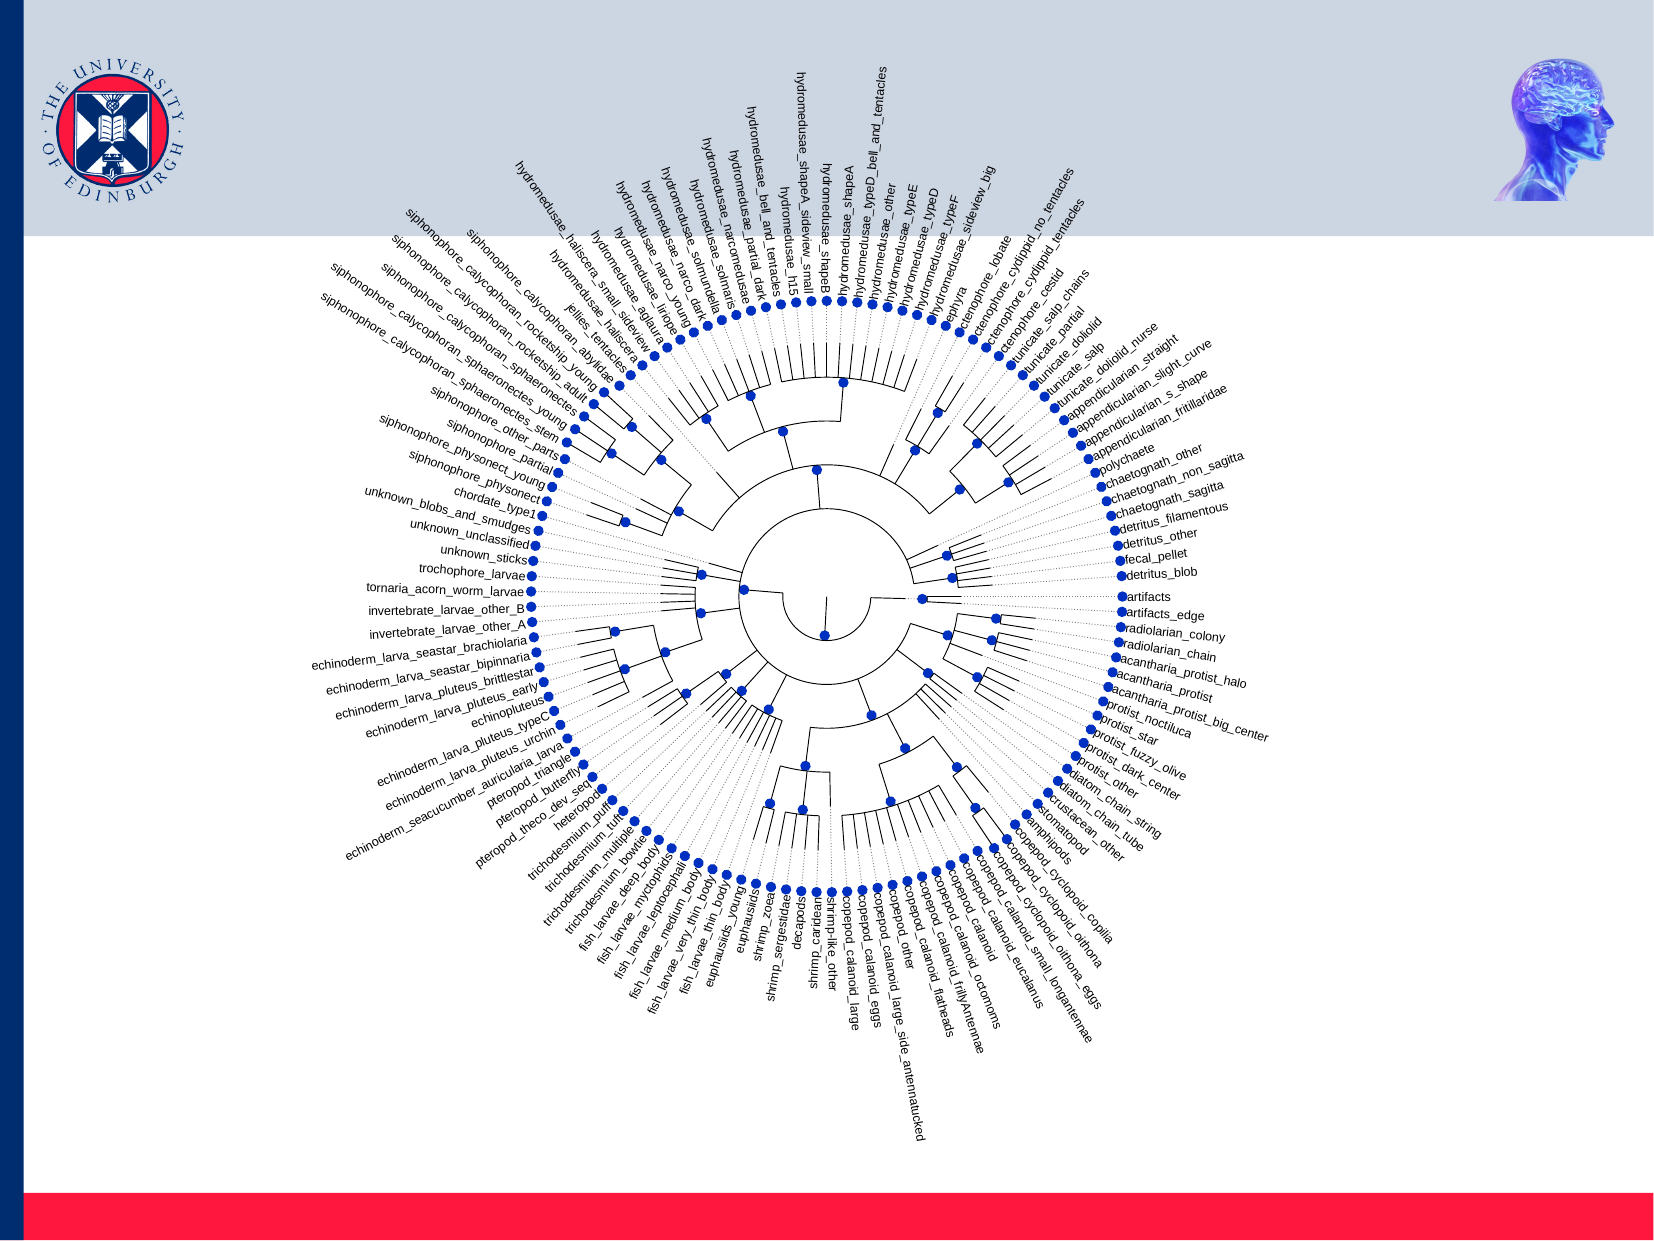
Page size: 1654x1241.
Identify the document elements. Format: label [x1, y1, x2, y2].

picture [230, 0, 1424, 1241]
picture [38, 56, 184, 205]
picture [1493, 58, 1615, 201]
